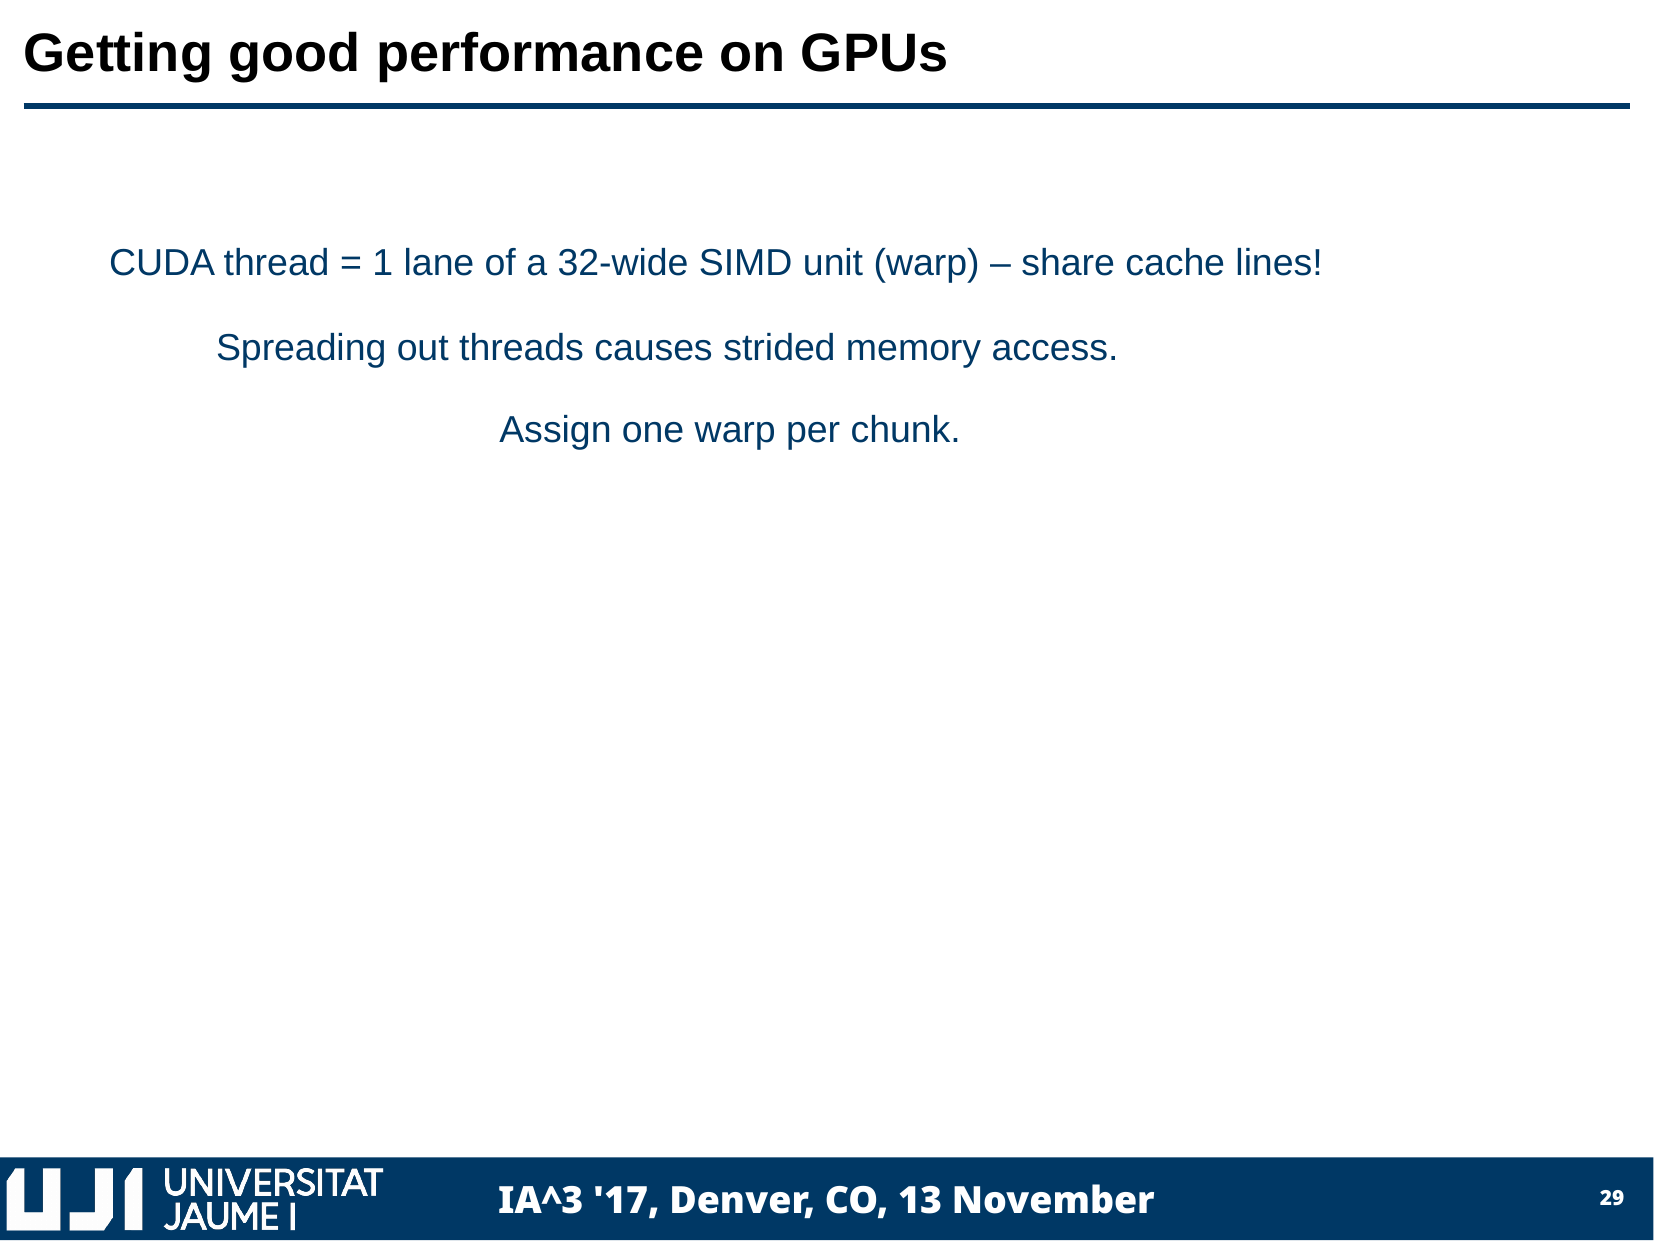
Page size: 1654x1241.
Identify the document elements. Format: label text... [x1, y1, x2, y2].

text_box Assign one warp per chunk. [484, 401, 977, 459]
picture [0, 1158, 390, 1241]
title Getting good performance on GPUs [23, 0, 1630, 107]
text_box CUDA thread = 1 lane of a 32-wide SIMD unit (warp) – share cache lines! [94, 233, 1339, 291]
text_box Spreading out threads causes strided memory access. [201, 318, 1134, 376]
